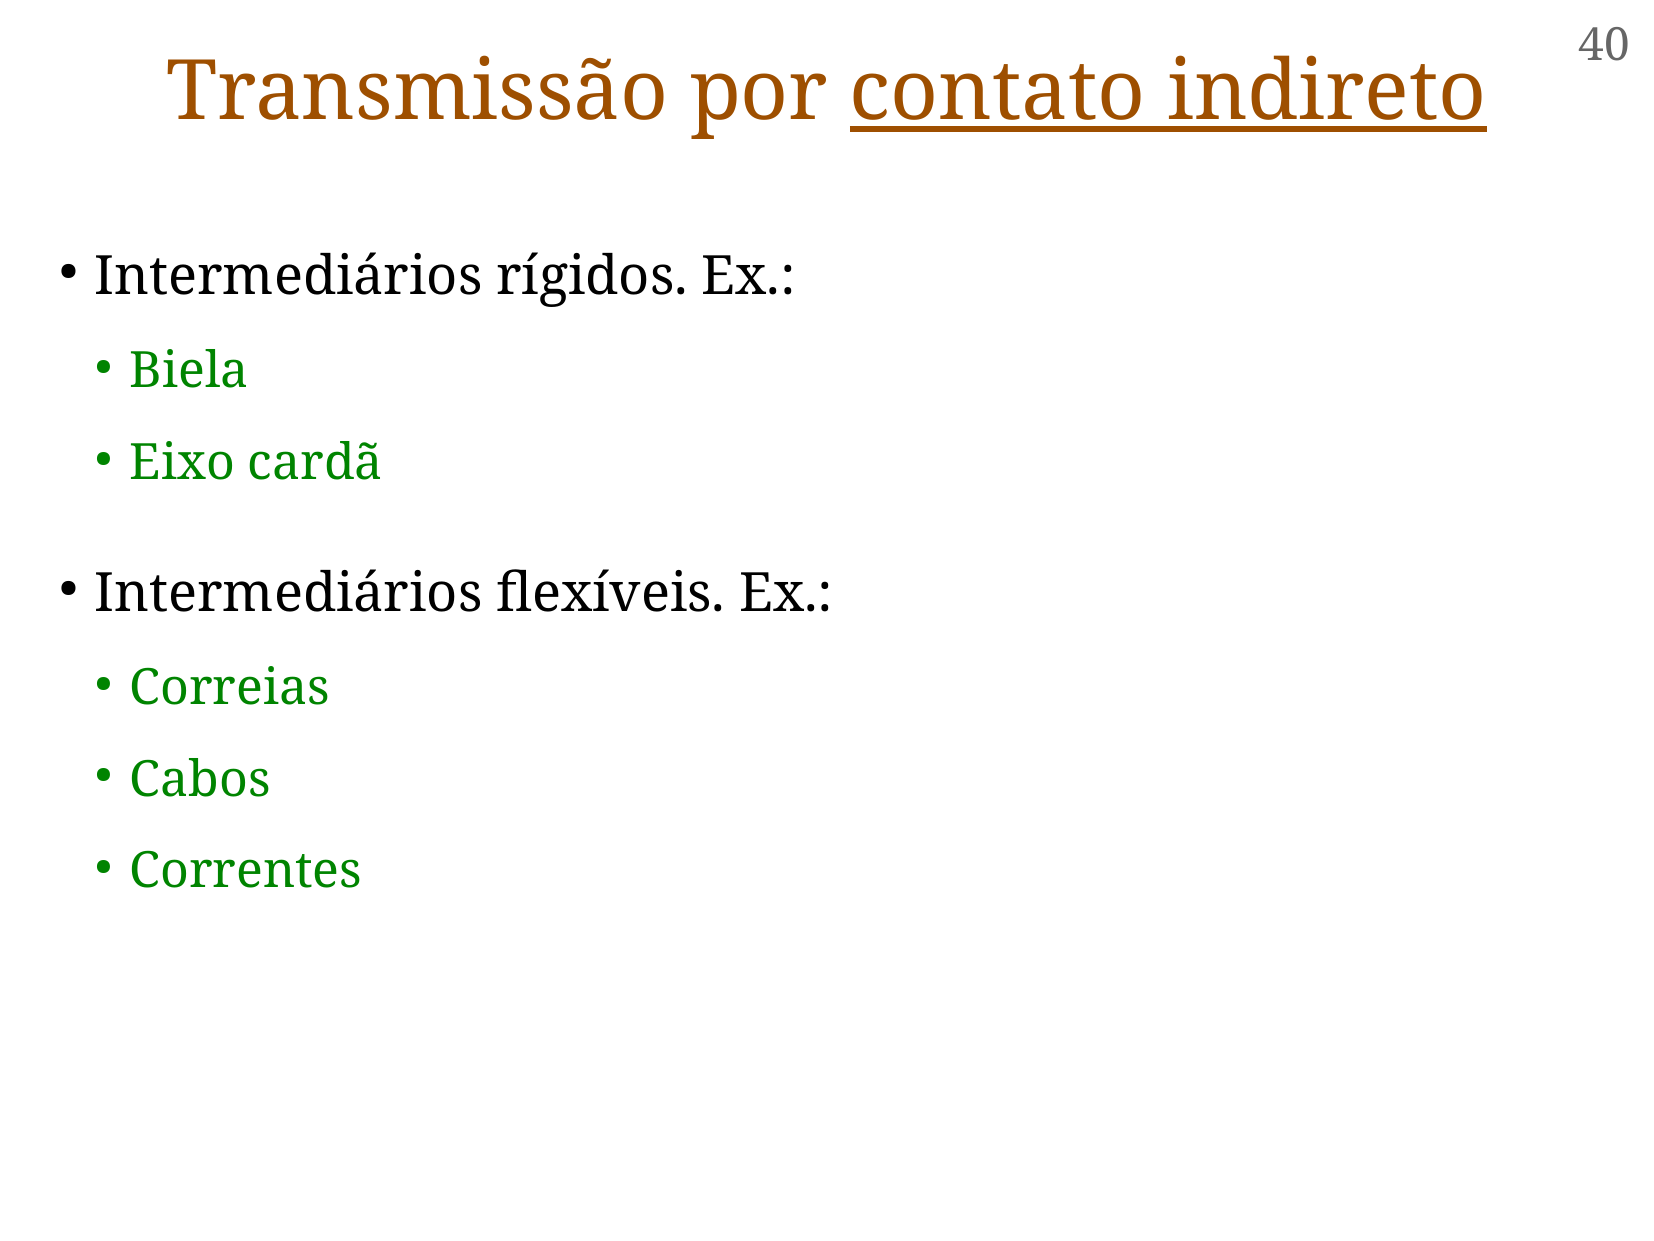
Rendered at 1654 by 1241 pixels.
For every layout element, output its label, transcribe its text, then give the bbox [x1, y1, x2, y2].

title Transmissão por contato indireto [59, 29, 1595, 148]
list Intermediários rígidos. Ex.: Biela Eixo cardã Intermediários flexíveis. Ex.: Correias Cabos Correntes [59, 236, 1595, 1211]
